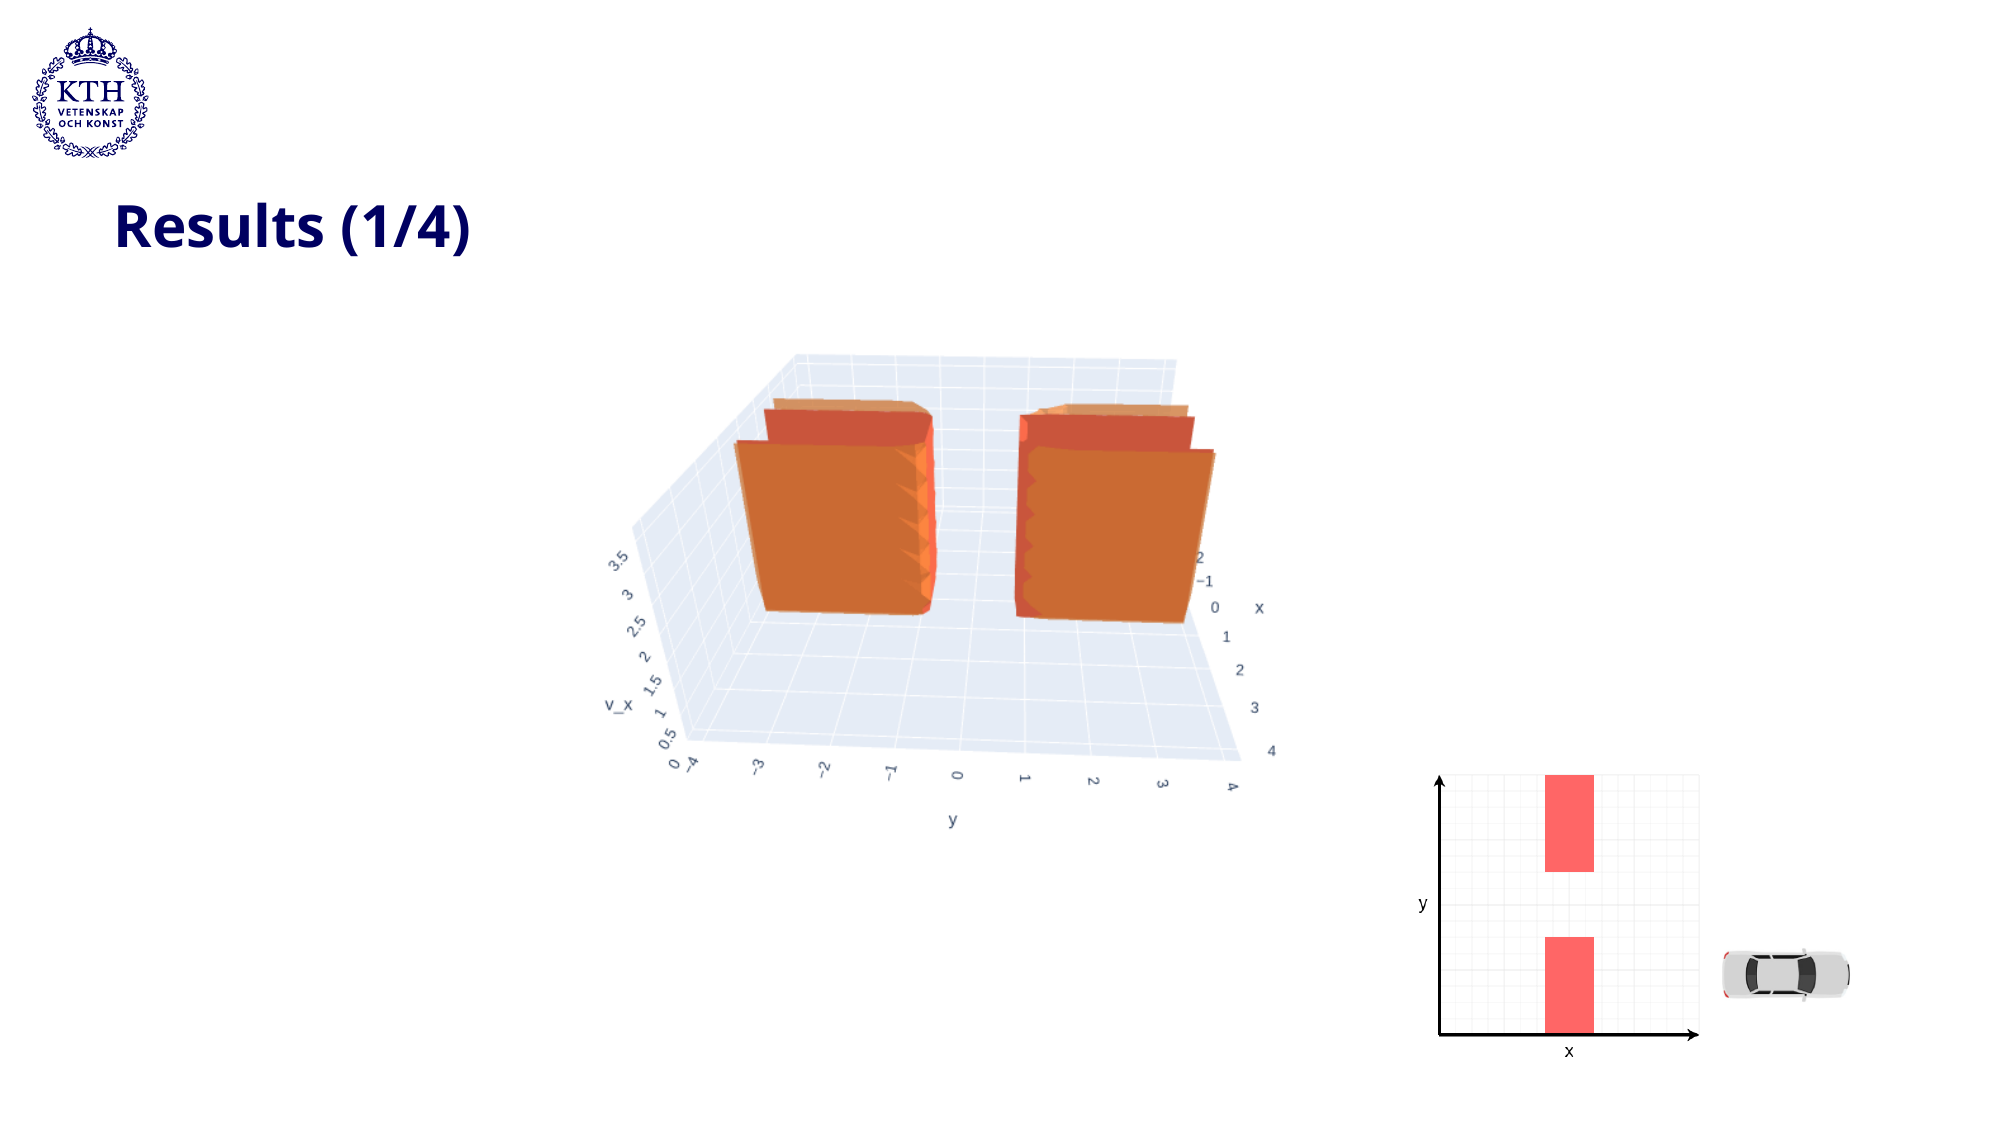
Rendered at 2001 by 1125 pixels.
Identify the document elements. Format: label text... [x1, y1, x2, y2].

picture [531, 259, 1854, 1063]
title Results (1/4) [98, 179, 1902, 273]
